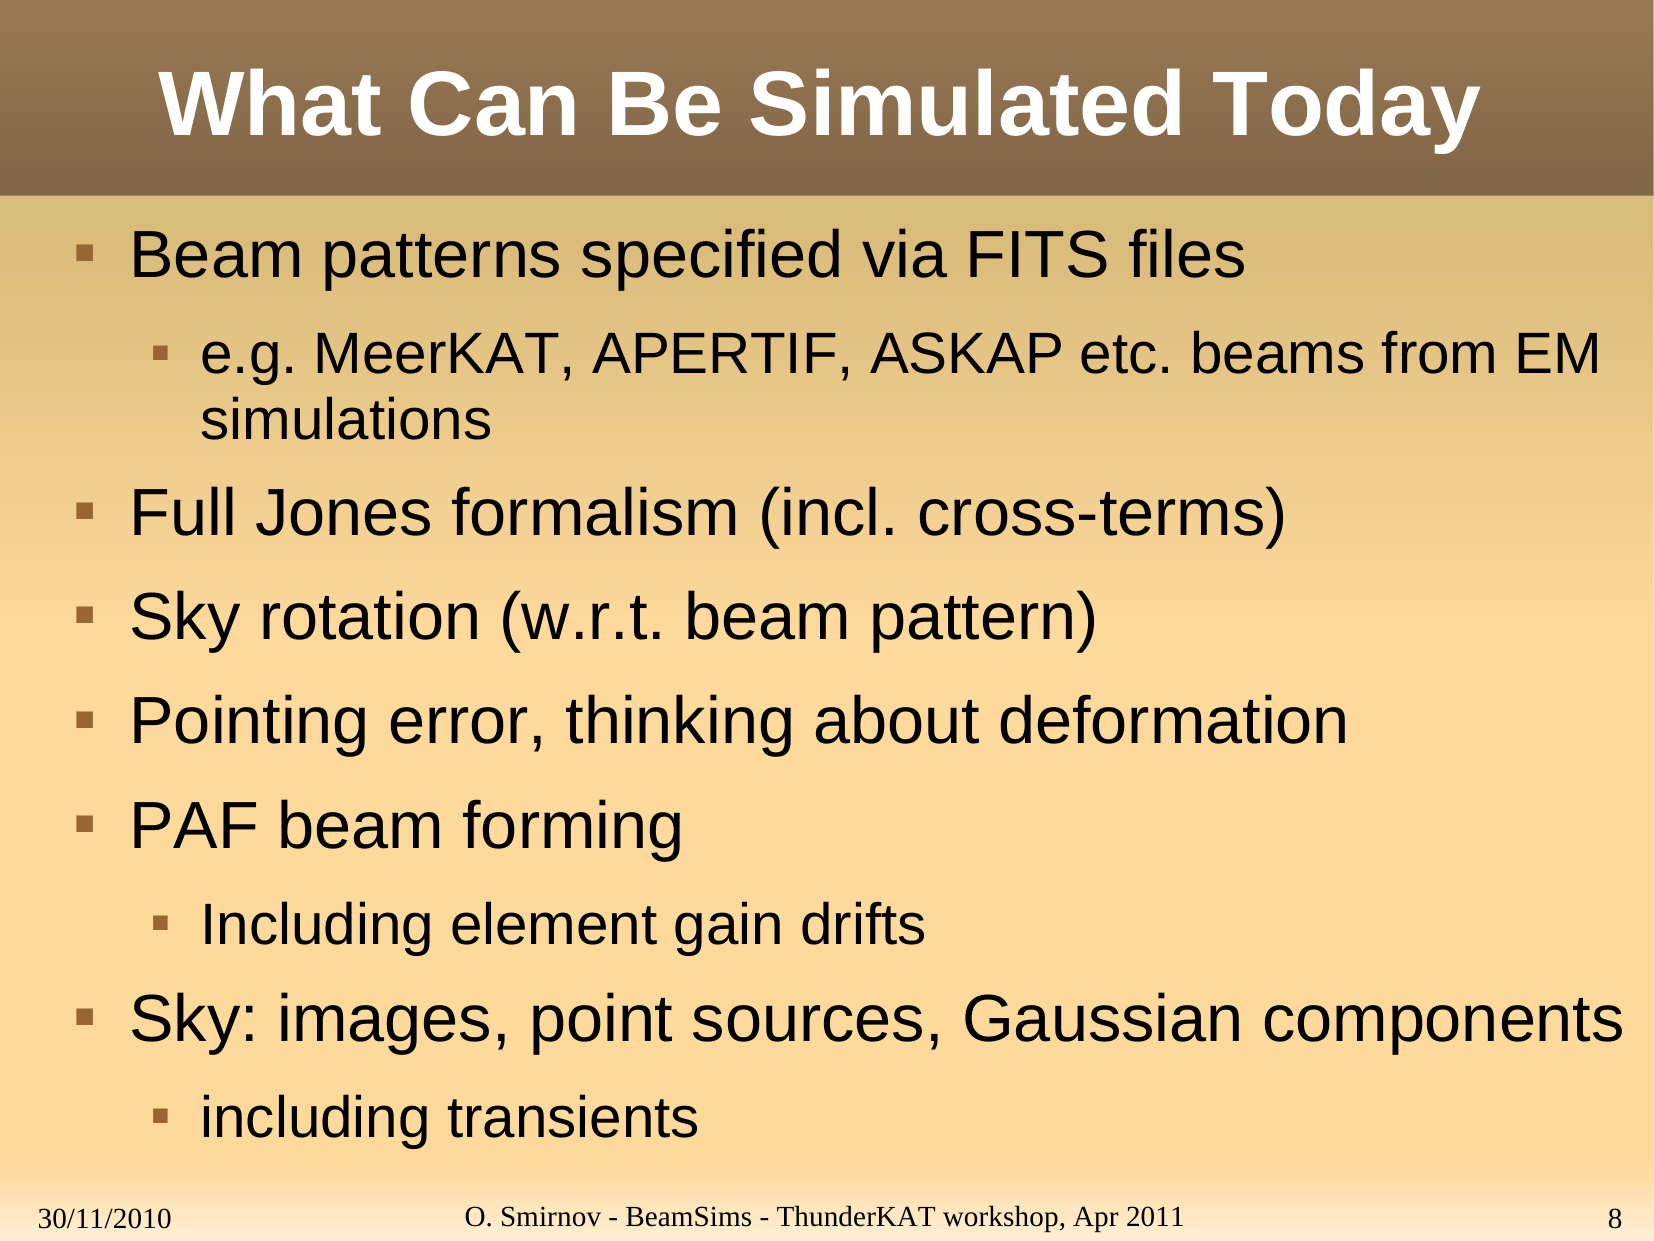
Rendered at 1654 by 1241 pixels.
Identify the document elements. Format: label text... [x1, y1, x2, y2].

list Beam patterns specified via FITS files e.g. MeerKAT, APERTIF, ASKAP etc. beams from EM simulations Full Jones formalism (incl. cross-terms) Sky rotation (w.r.t. beam pattern) Pointing error, thinking about deformation PAF beam forming Including element gain drifts Sky: images, point sources, Gaussian components including transients [58, 217, 1654, 1151]
picture [0, 0, 1654, 1241]
title What Can Be Simulated Today [76, 7, 1565, 200]
